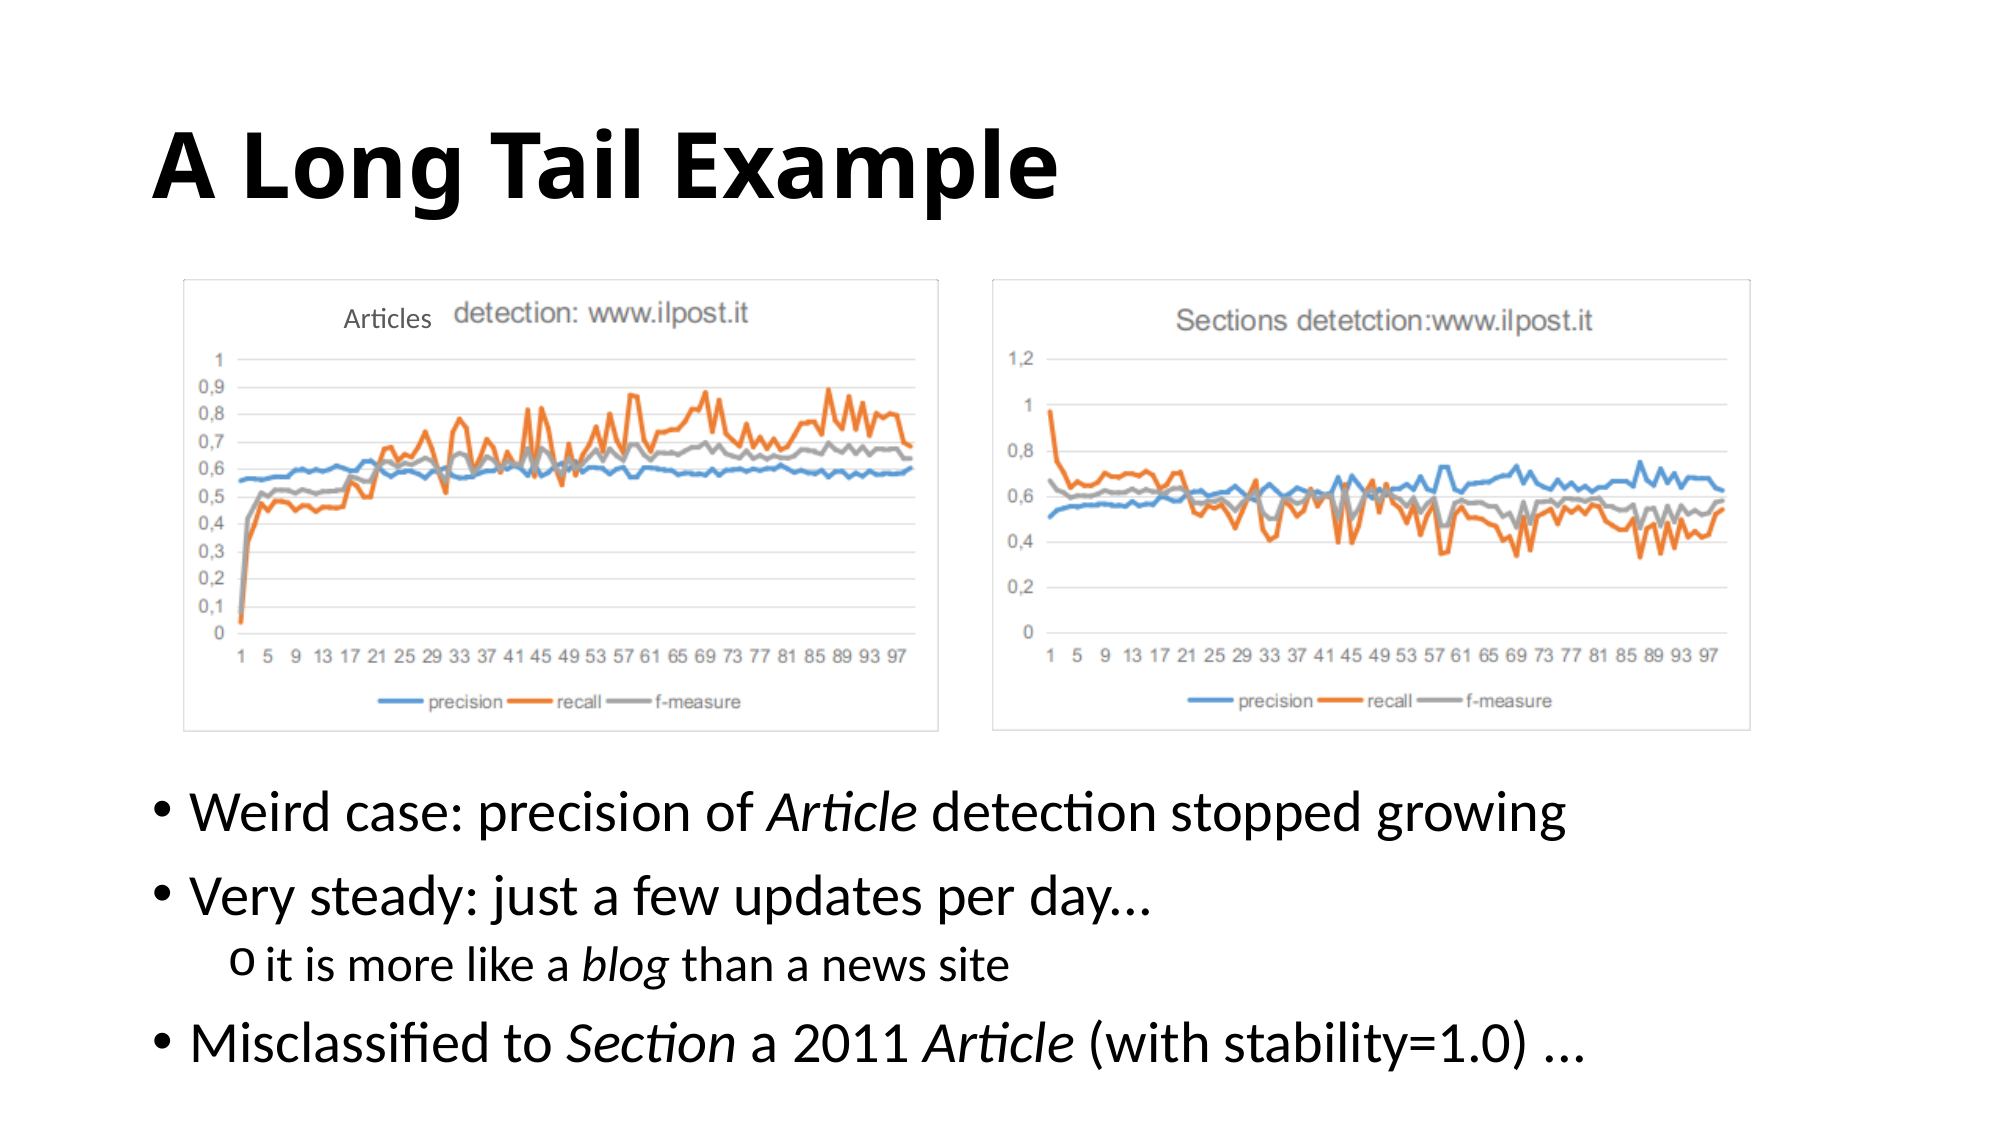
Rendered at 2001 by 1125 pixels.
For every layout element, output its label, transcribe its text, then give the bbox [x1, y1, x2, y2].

picture [992, 279, 1751, 731]
text_box Articles [328, 291, 454, 342]
picture [183, 279, 939, 732]
title A Long Tail Example [137, 59, 1863, 278]
text_box Weird case: precision of Article detection stopped growing Very steady: just a few updates per day... it is more like a blog than a news site Misclassified to Section a 2011 Article (with stability=1.0) ... [137, 773, 1863, 1089]
